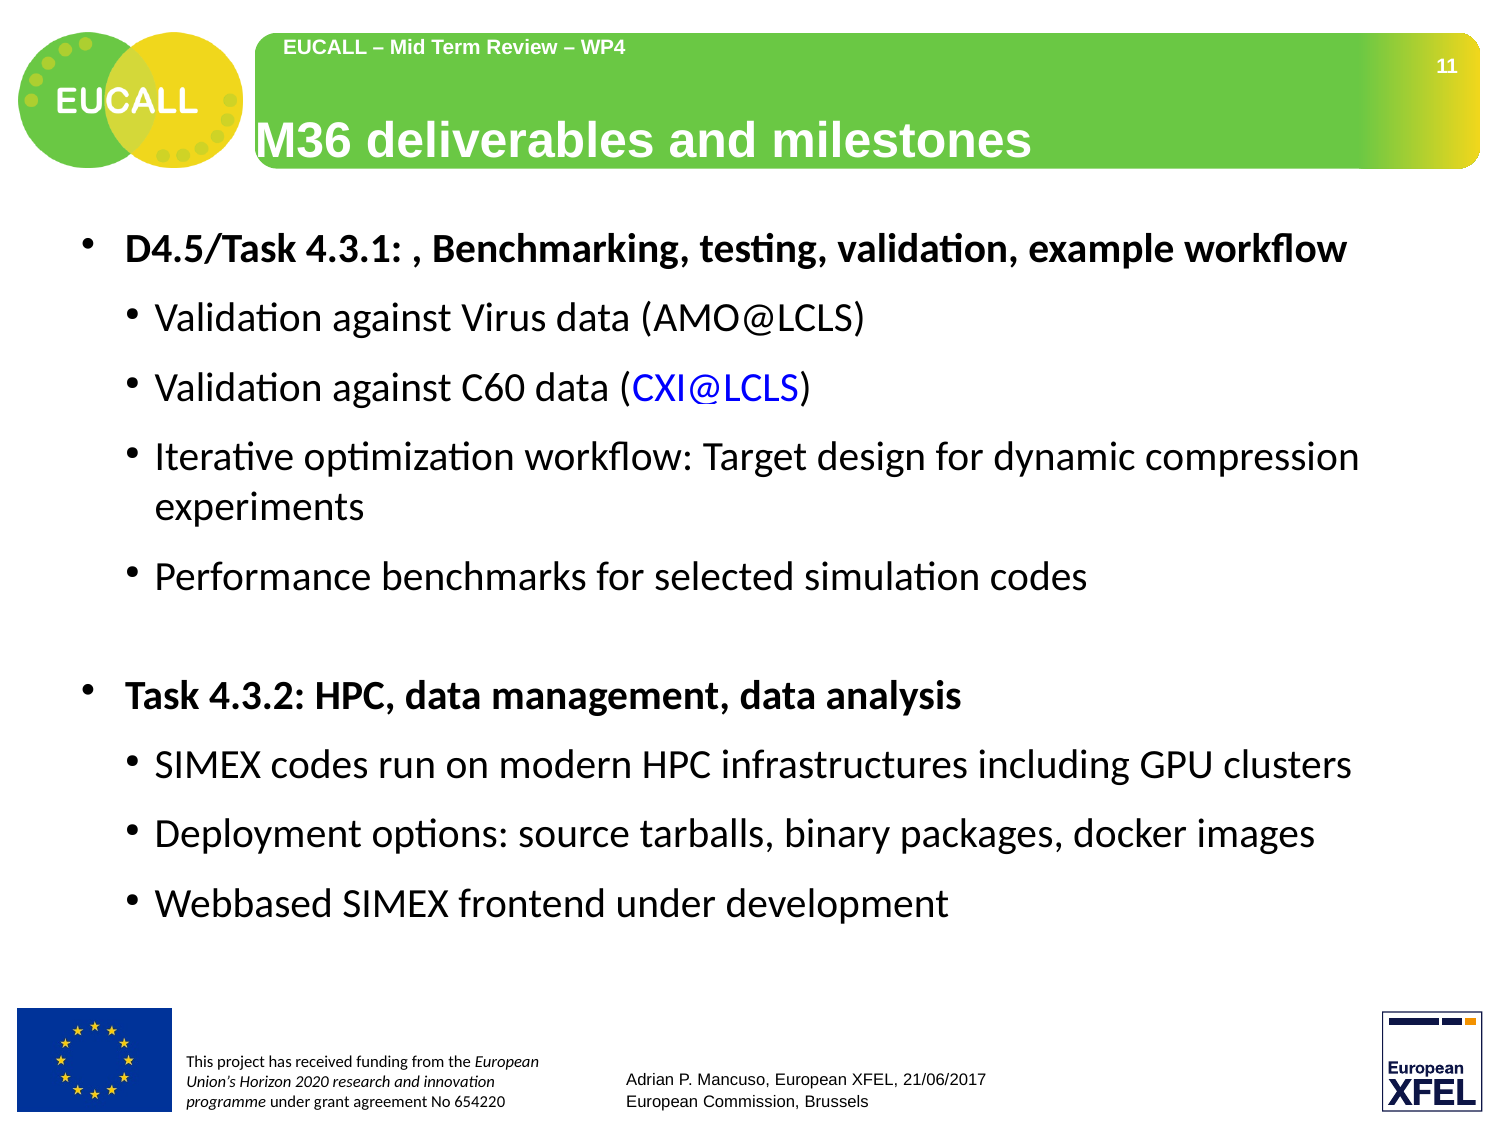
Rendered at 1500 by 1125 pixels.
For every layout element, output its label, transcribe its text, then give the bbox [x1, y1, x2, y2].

picture [18, 32, 243, 168]
text_box D4.5/Task 4.3.1: , Benchmarking, testing, validation, example workflow Validation against Virus data (AMO@LCLS) Validation against C60 data (CXI@LCLS) Iterative optimization workflow: Target design for dynamic compression experiments Performance benchmarks for selected simulation codes Task 4.3.2: HPC, data management, data analysis SIMEX codes run on modern HPC infrastructures including GPU clusters Deployment options: source tarballs, binary packages, docker images Webbased SIMEX frontend under development [66, 221, 1375, 1031]
picture [17, 1008, 172, 1112]
text_box M36 deliverables and milestones [254, 53, 1470, 168]
